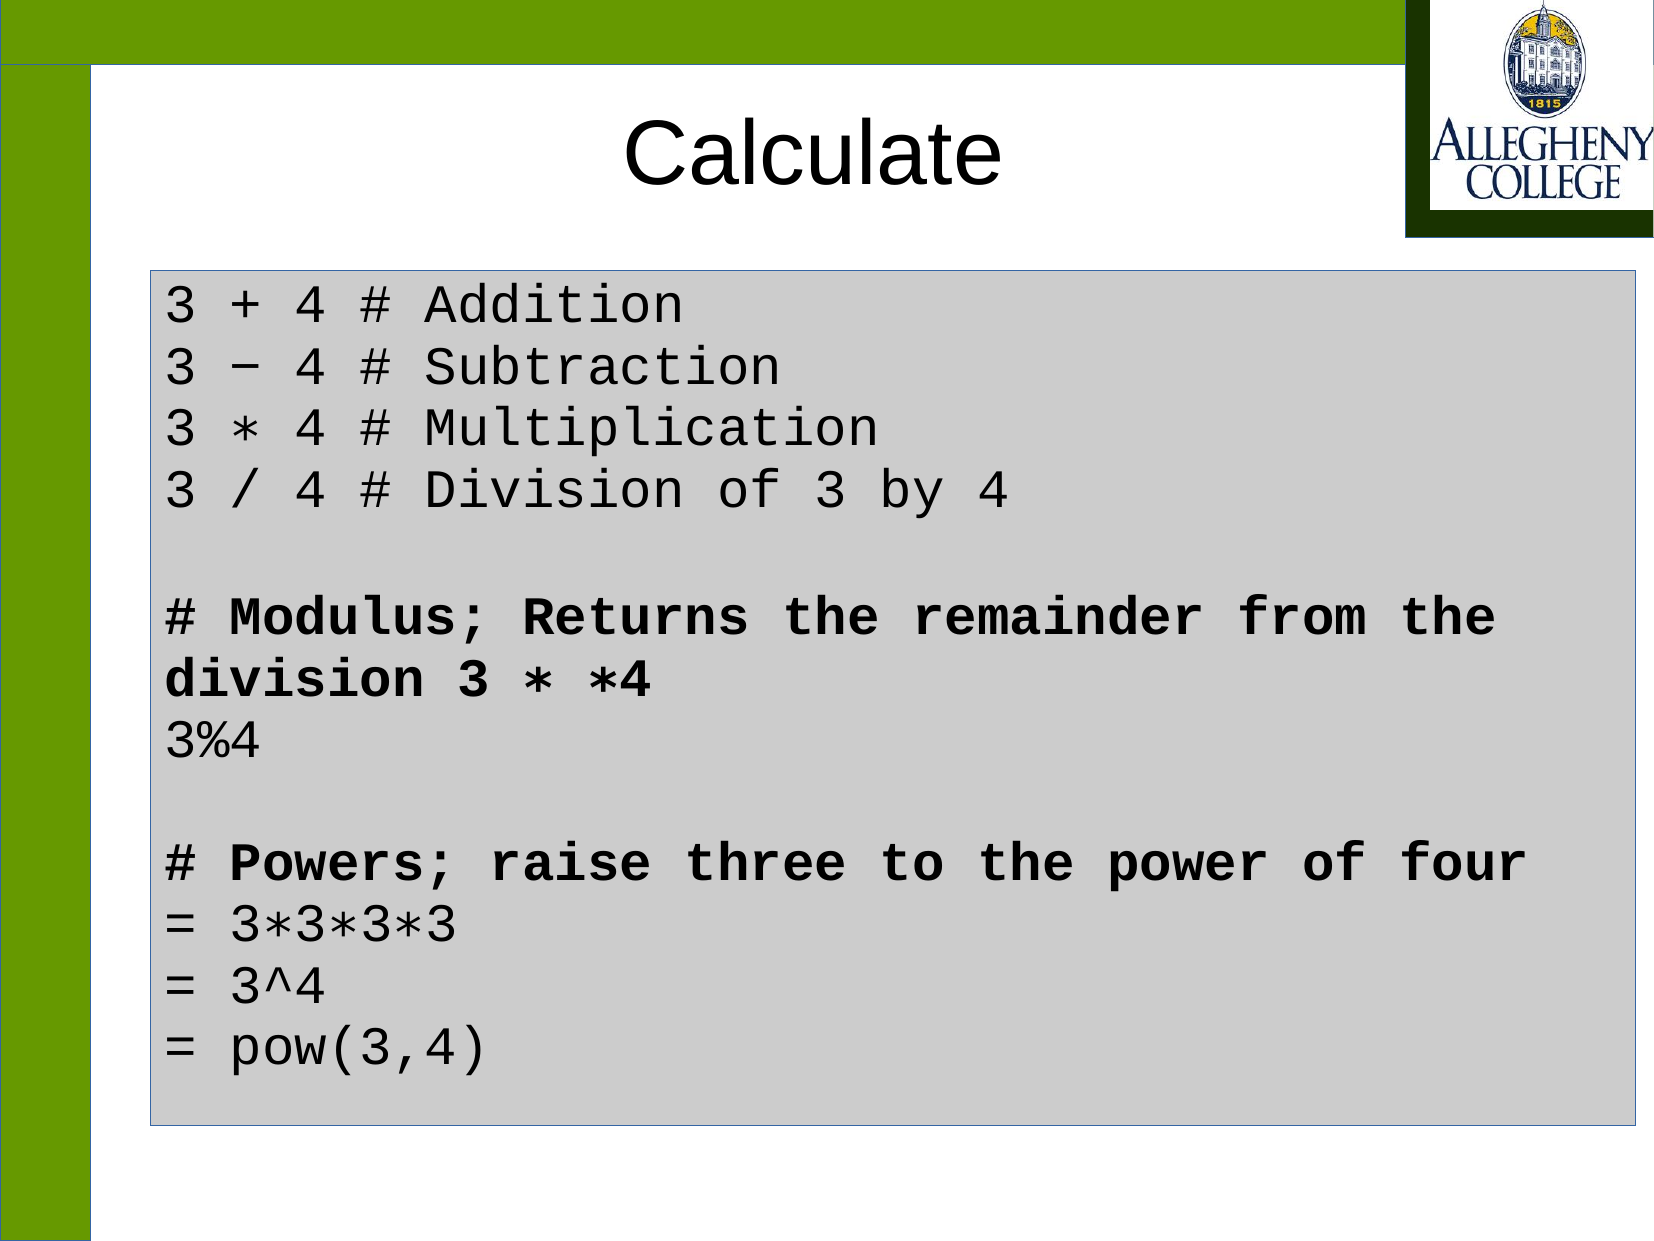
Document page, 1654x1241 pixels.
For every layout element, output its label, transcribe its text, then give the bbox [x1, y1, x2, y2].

title Calculate [112, 65, 1515, 257]
text_box 3 + 4 # Addition 3 − 4 # Subtraction 3 ∗ 4 # Multiplication 3 / 4 # Division of 3 by 4 # Modulus; Returns the remainder from the division 3 ∗ ∗4 3%4 # Powers; raise three to the power of four = 3∗3∗3∗3 = 3^4 = pow(3,4) [150, 270, 1636, 1126]
text_box [0, 0, 1654, 1241]
picture [1430, 0, 1654, 210]
